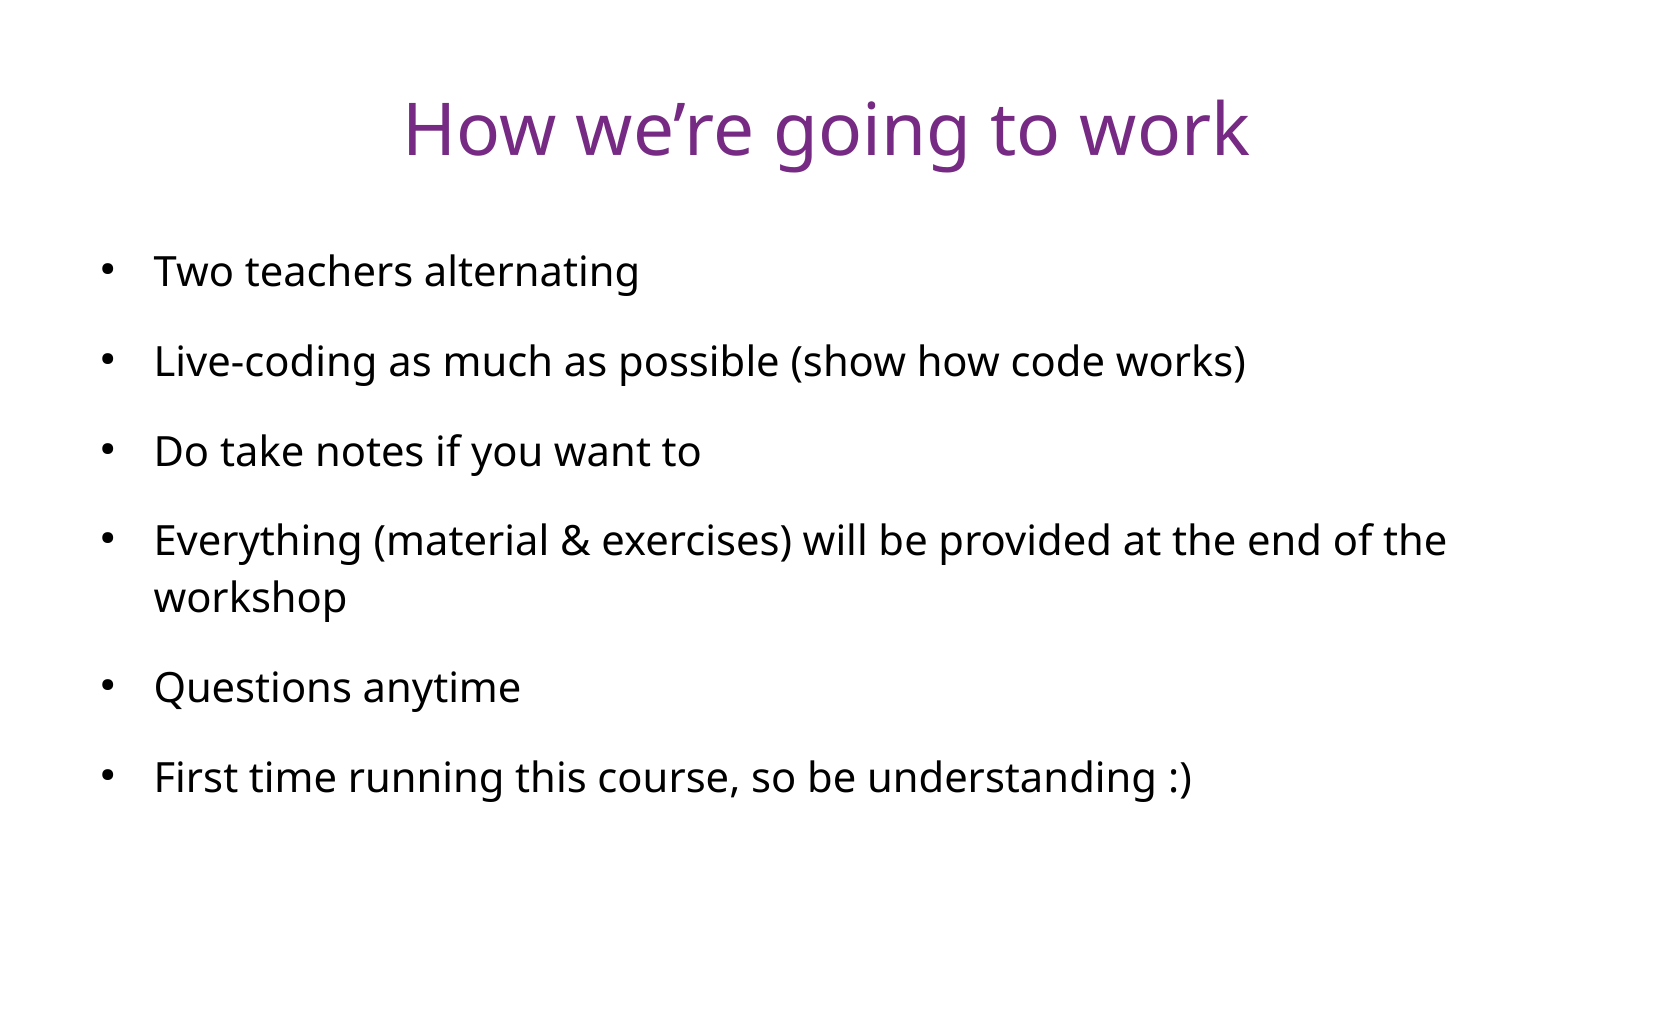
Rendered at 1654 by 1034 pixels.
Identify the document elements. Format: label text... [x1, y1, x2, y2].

list Two teachers alternating Live-coding as much as possible (show how code works) Do take notes if you want to Everything (material & exercises) will be provided at the end of the workshop Questions anytime First time running this course, so be understanding :) [82, 241, 1571, 842]
title How we’re going to work [82, 41, 1571, 214]
